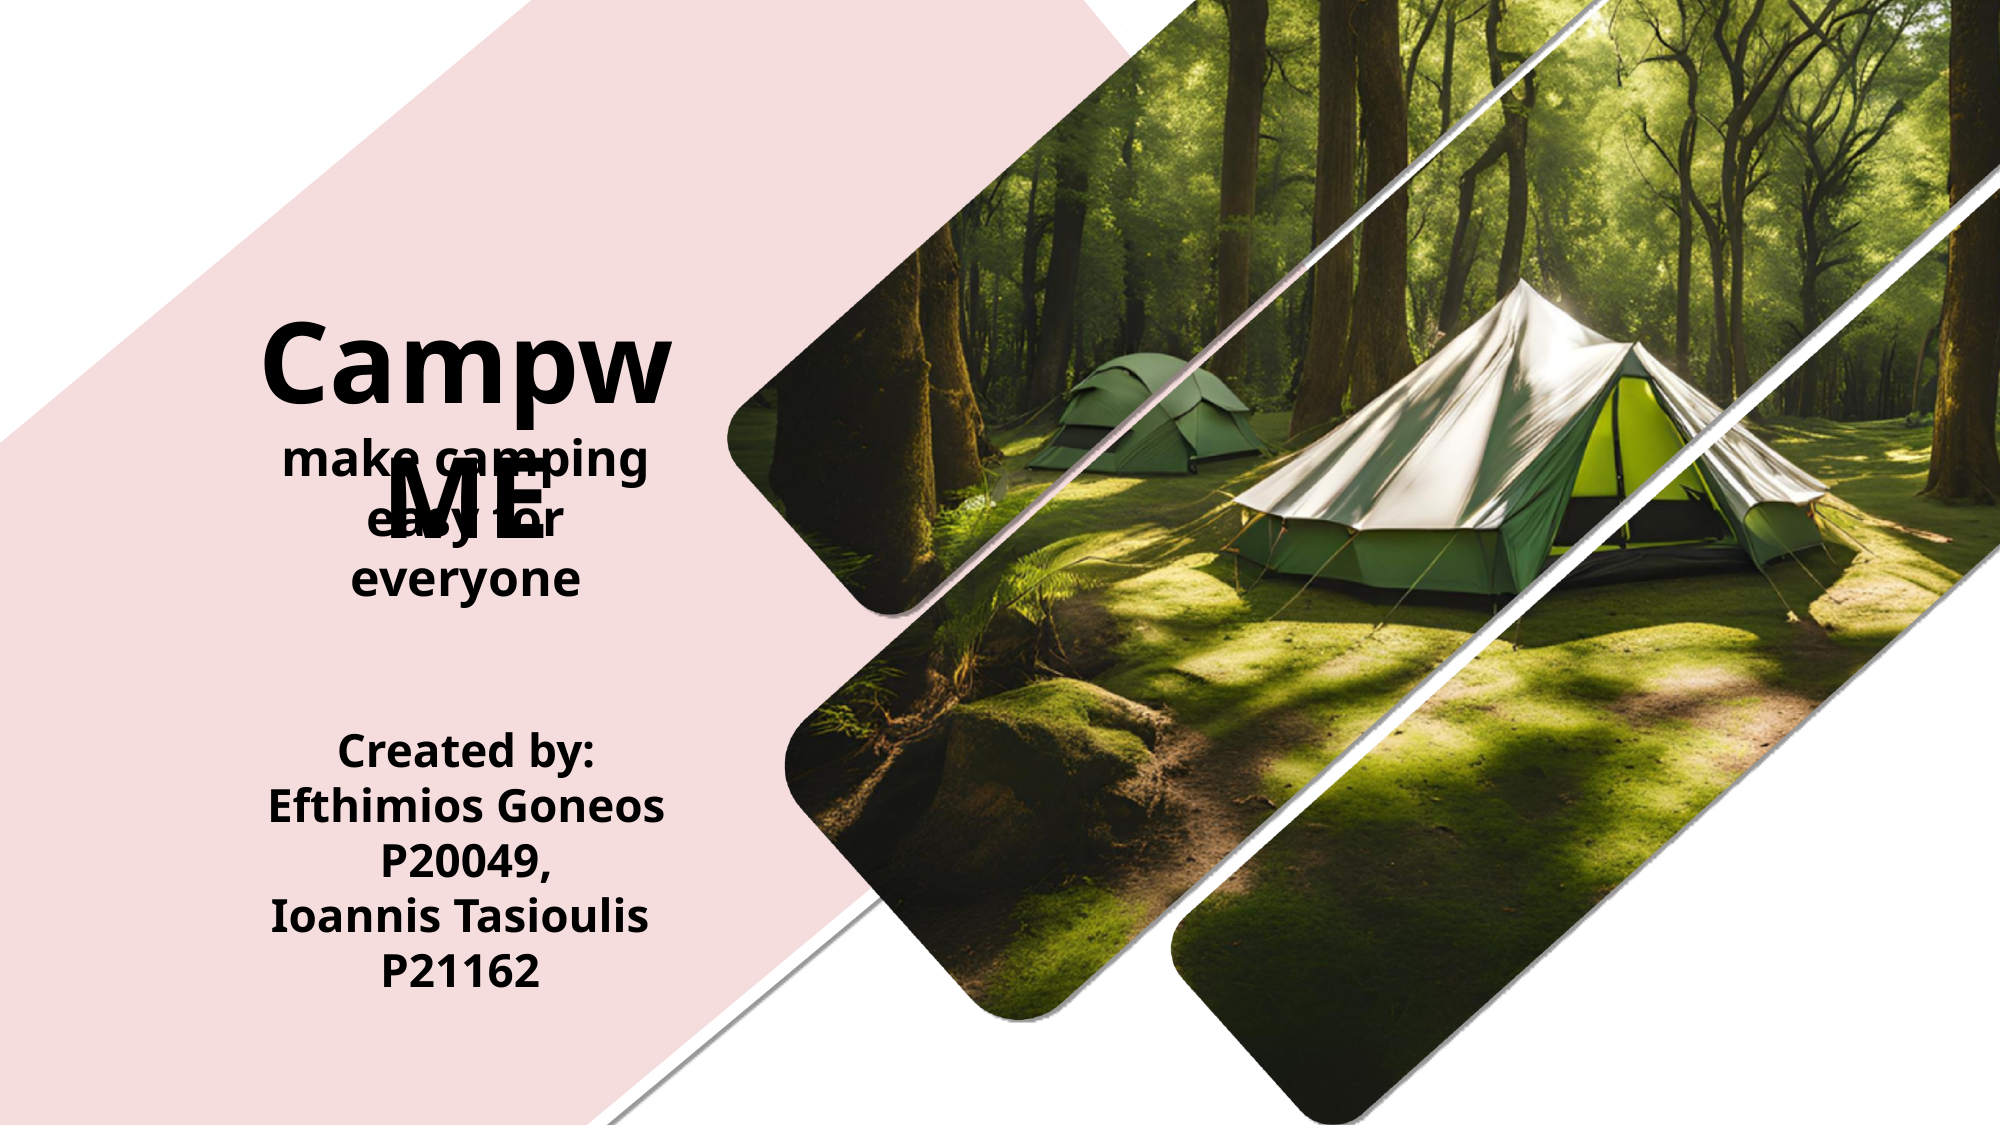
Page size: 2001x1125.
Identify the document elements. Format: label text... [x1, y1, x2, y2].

text_box [0, 0, 727, 1125]
text_box Created by: Efthimios Goneos P20049, Ioannis Tasioulis P21162 [239, 714, 693, 1008]
text_box CampwME [239, 283, 693, 419]
picture [727, 0, 2000, 1125]
text_box make camping easy for everyone [239, 419, 693, 556]
